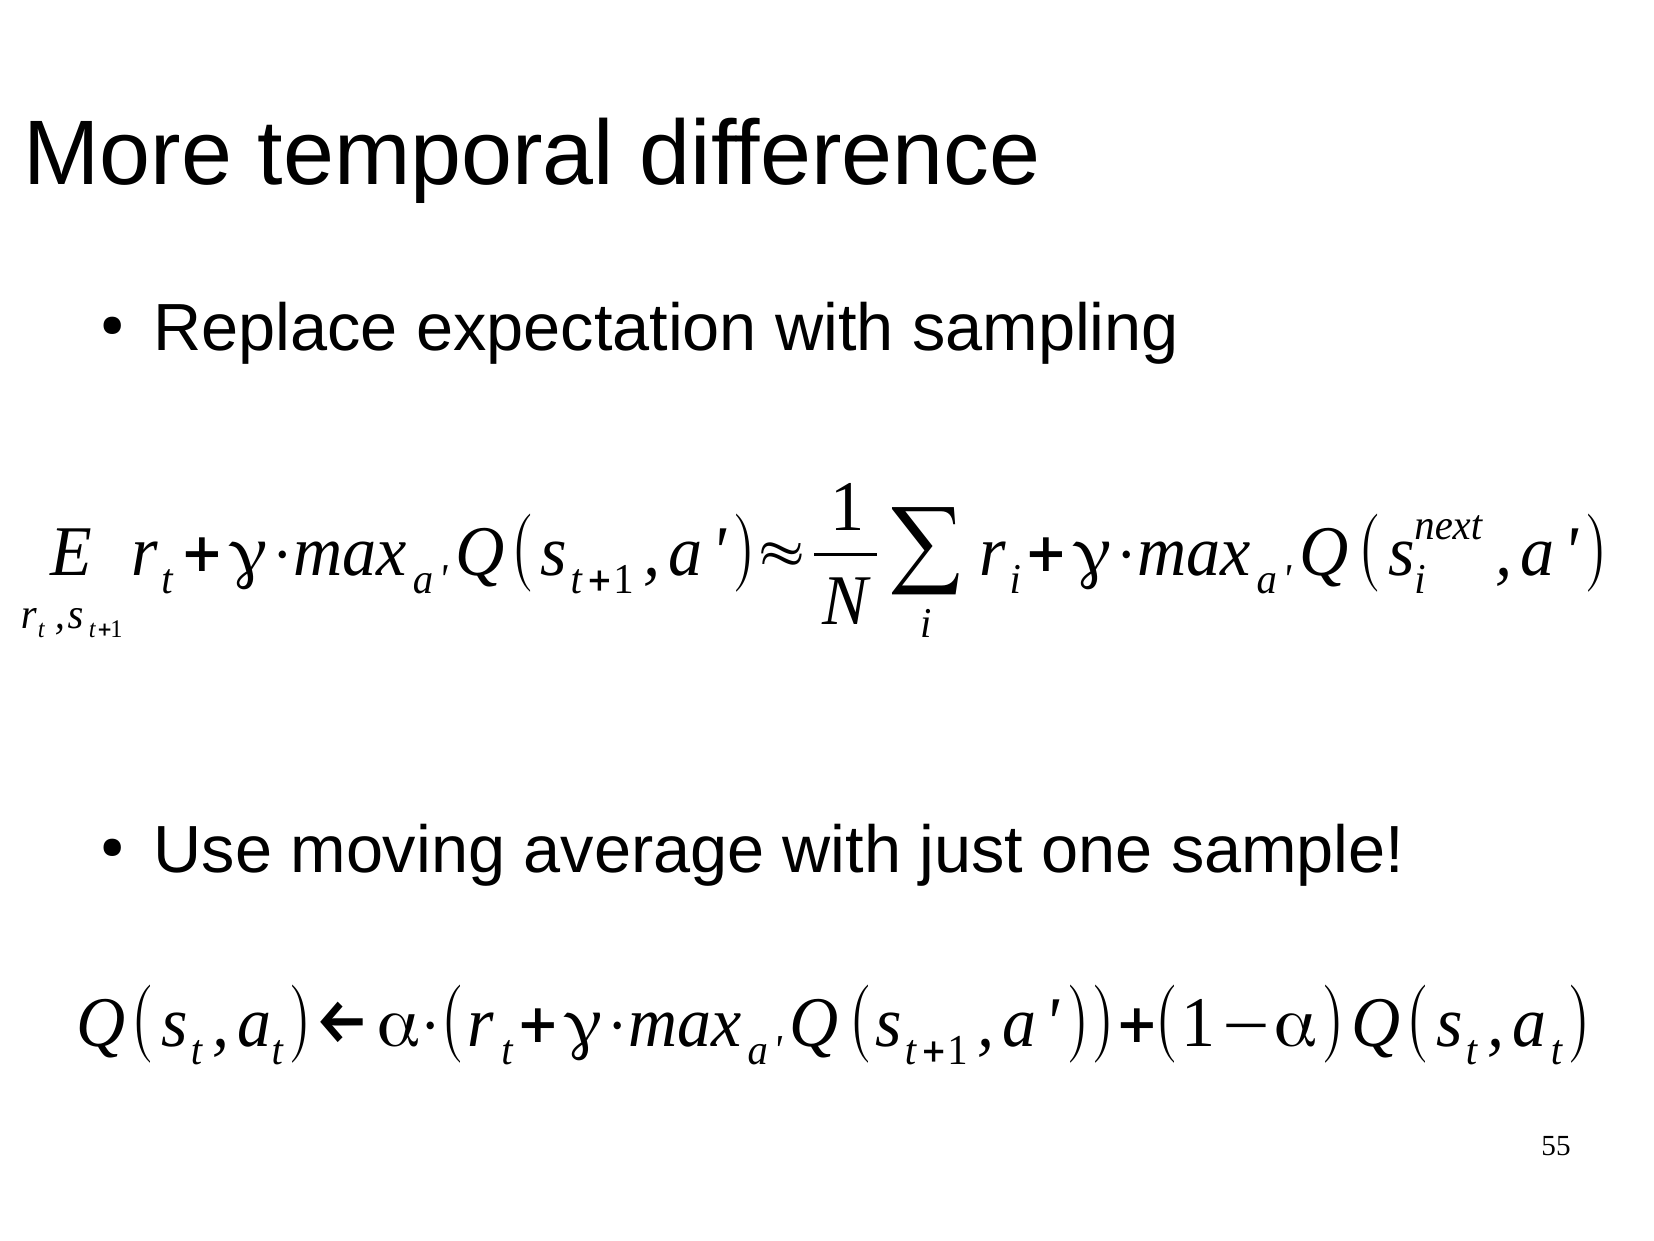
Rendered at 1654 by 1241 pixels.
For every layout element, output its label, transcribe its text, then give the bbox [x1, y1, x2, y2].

chart [3, 468, 1625, 647]
list Replace expectation with sampling Use moving average with just one sample! [82, 647, 1571, 979]
list Replace expectation with sampling Use moving average with just one sample! [82, 290, 1571, 468]
title More temporal difference [23, 49, 1512, 257]
chart [59, 979, 1606, 1072]
